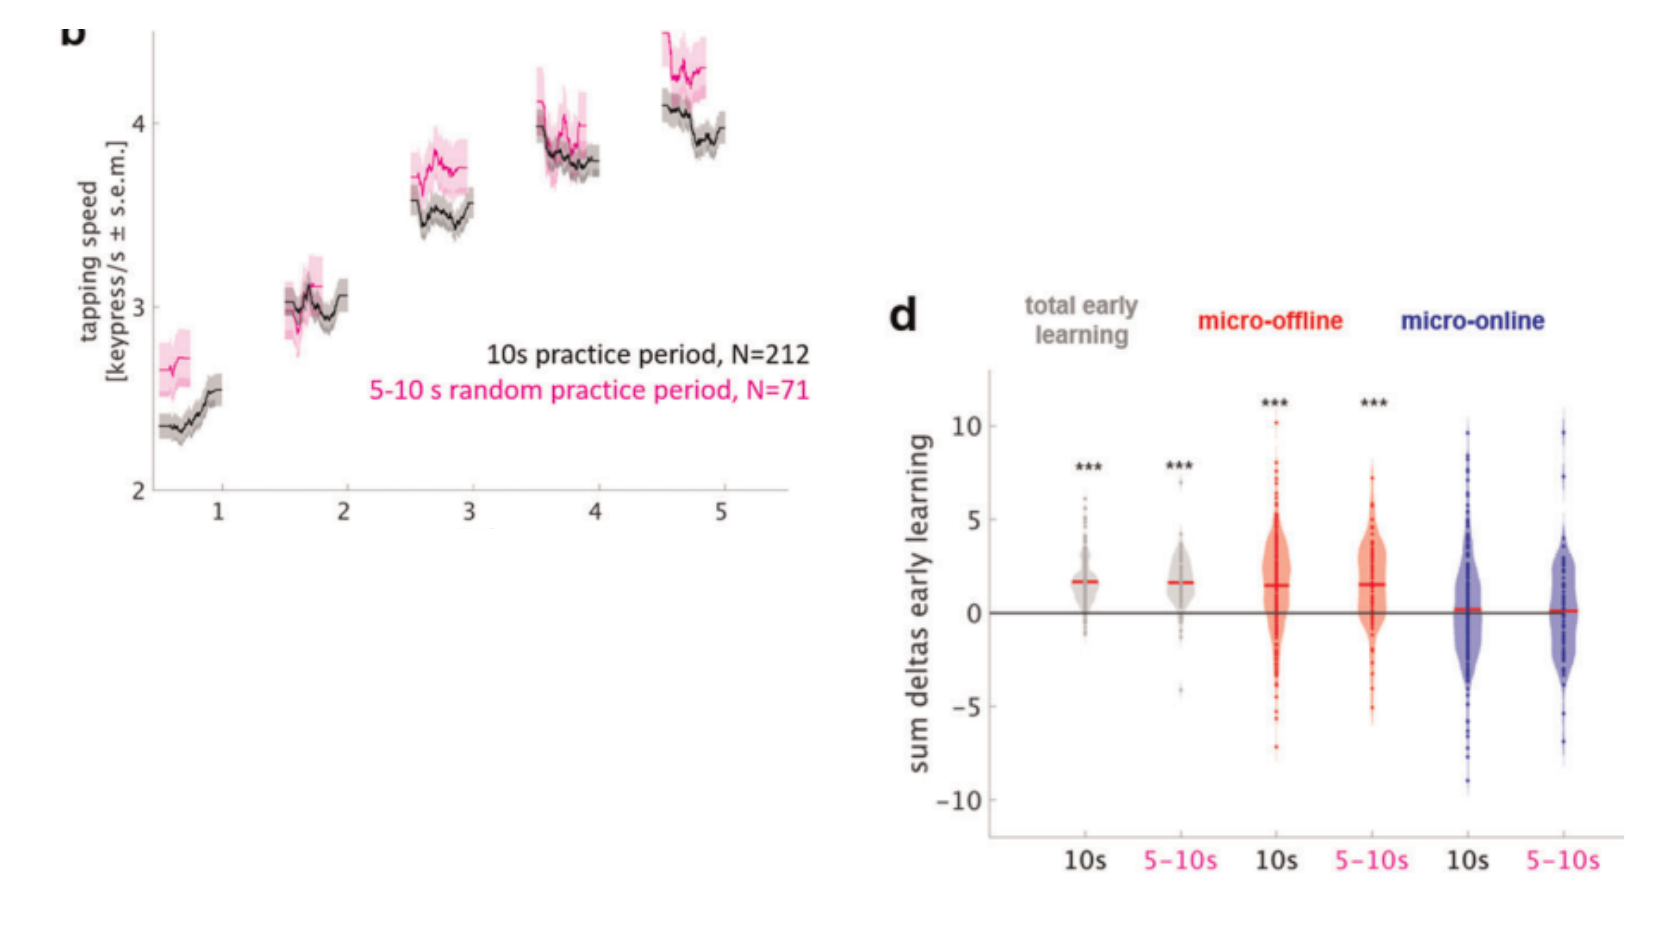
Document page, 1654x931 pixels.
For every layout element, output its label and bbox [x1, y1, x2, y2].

picture [29, 29, 827, 529]
picture [856, 290, 1625, 886]
